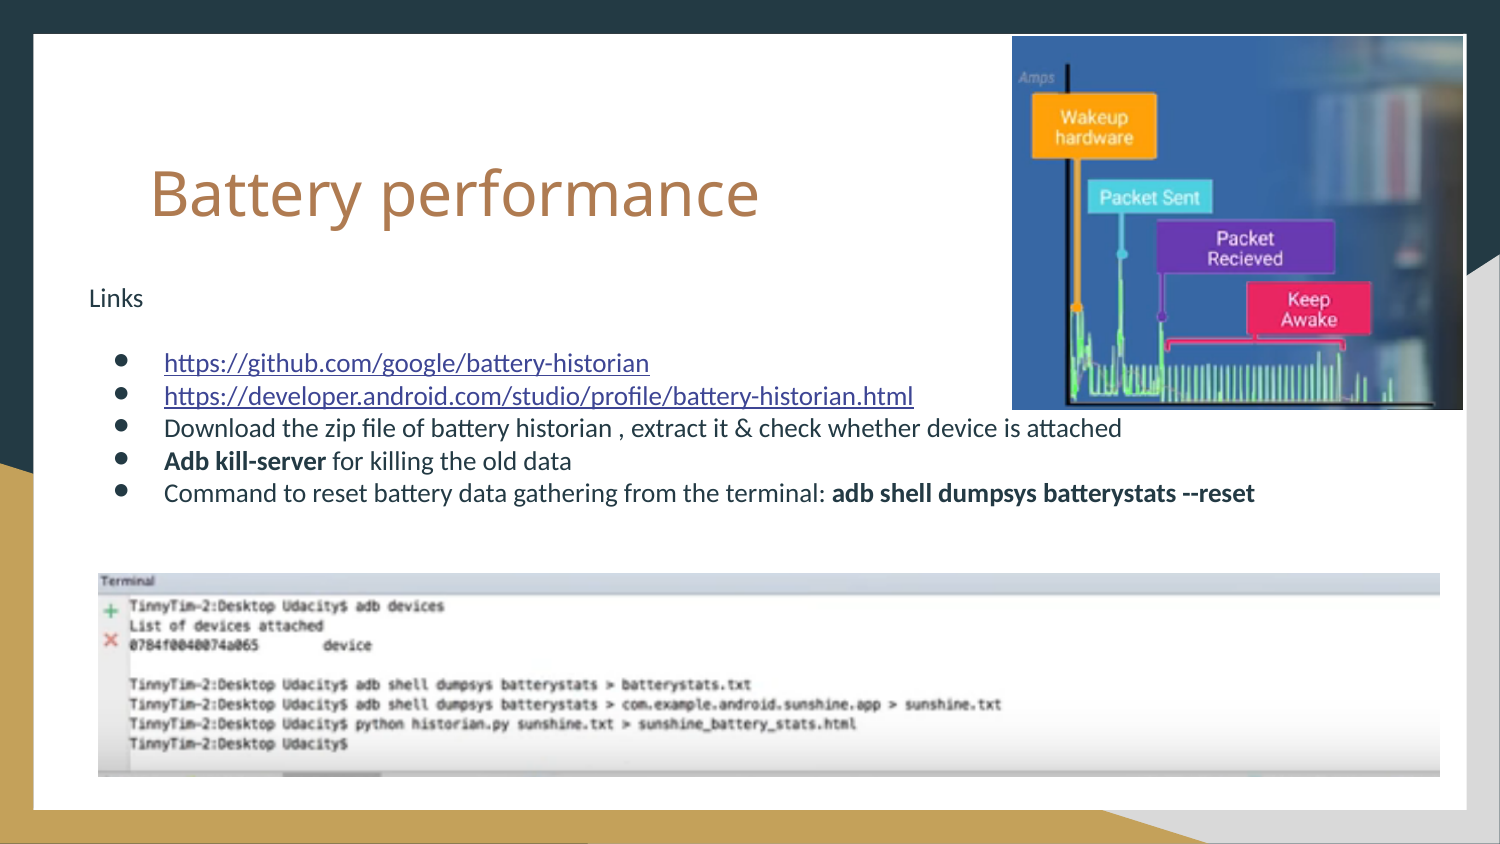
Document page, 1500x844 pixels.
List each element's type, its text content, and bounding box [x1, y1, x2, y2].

list Links https://github.com/google/battery-historian https://developer.android.com/studio/profile/battery-historian.html Download the zip file of battery historian , extract it & check whether device is attached Adb kill-server for killing the old data Command to reset battery data gathering from the terminal: adb shell dumpsys batterystats --reset [74, 264, 1306, 667]
title Battery performance [134, 138, 1012, 264]
picture [98, 573, 1440, 777]
picture [1012, 36, 1463, 410]
